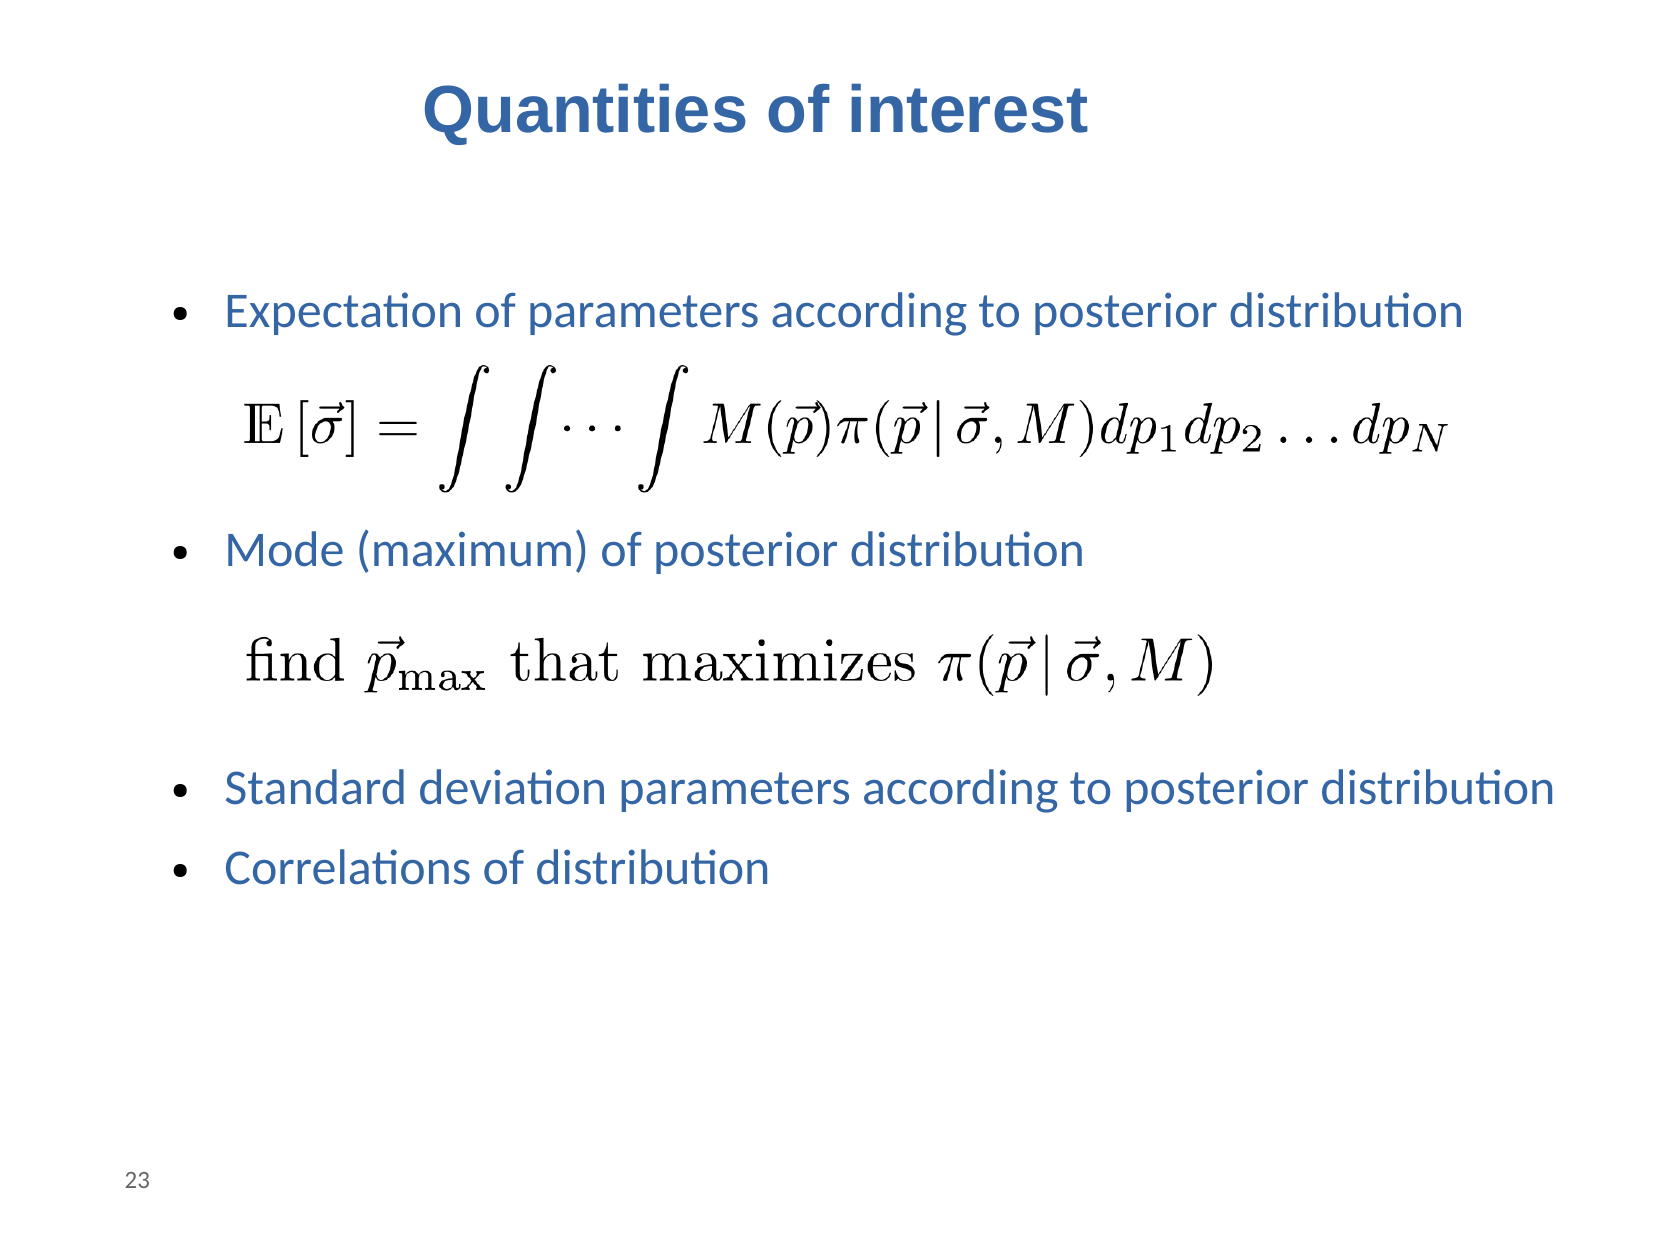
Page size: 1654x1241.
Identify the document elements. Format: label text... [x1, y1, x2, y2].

list Expectation of parameters according to posterior distribution Mode (maximum) of posterior distribution Standard deviation parameters according to posterior distribution Correlations of distribution [153, 290, 1571, 1087]
picture [240, 629, 1216, 698]
picture [240, 359, 1452, 500]
title Quantities of interest [147, 5, 1365, 213]
